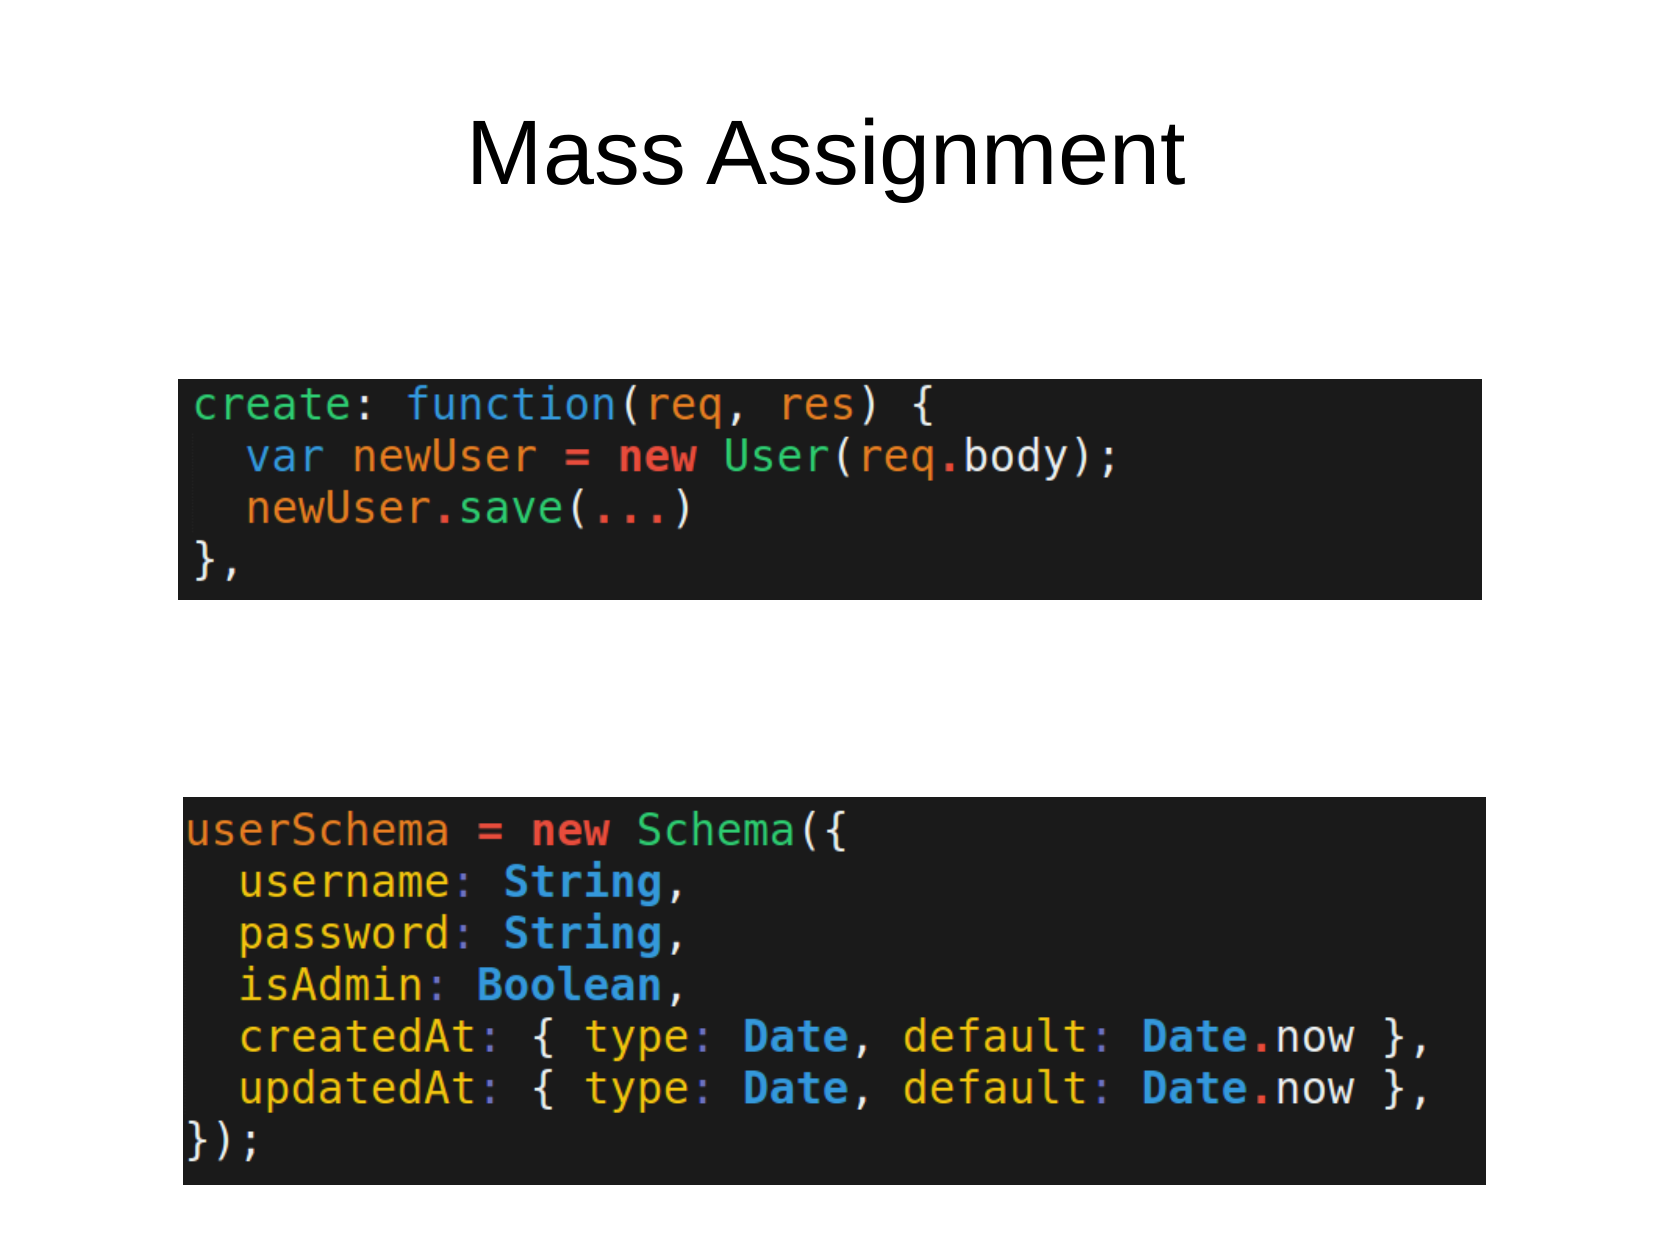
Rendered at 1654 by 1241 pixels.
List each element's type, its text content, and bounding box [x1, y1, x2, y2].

picture [183, 797, 1486, 1186]
picture [178, 379, 1482, 601]
title Mass Assignment [82, 49, 1571, 257]
